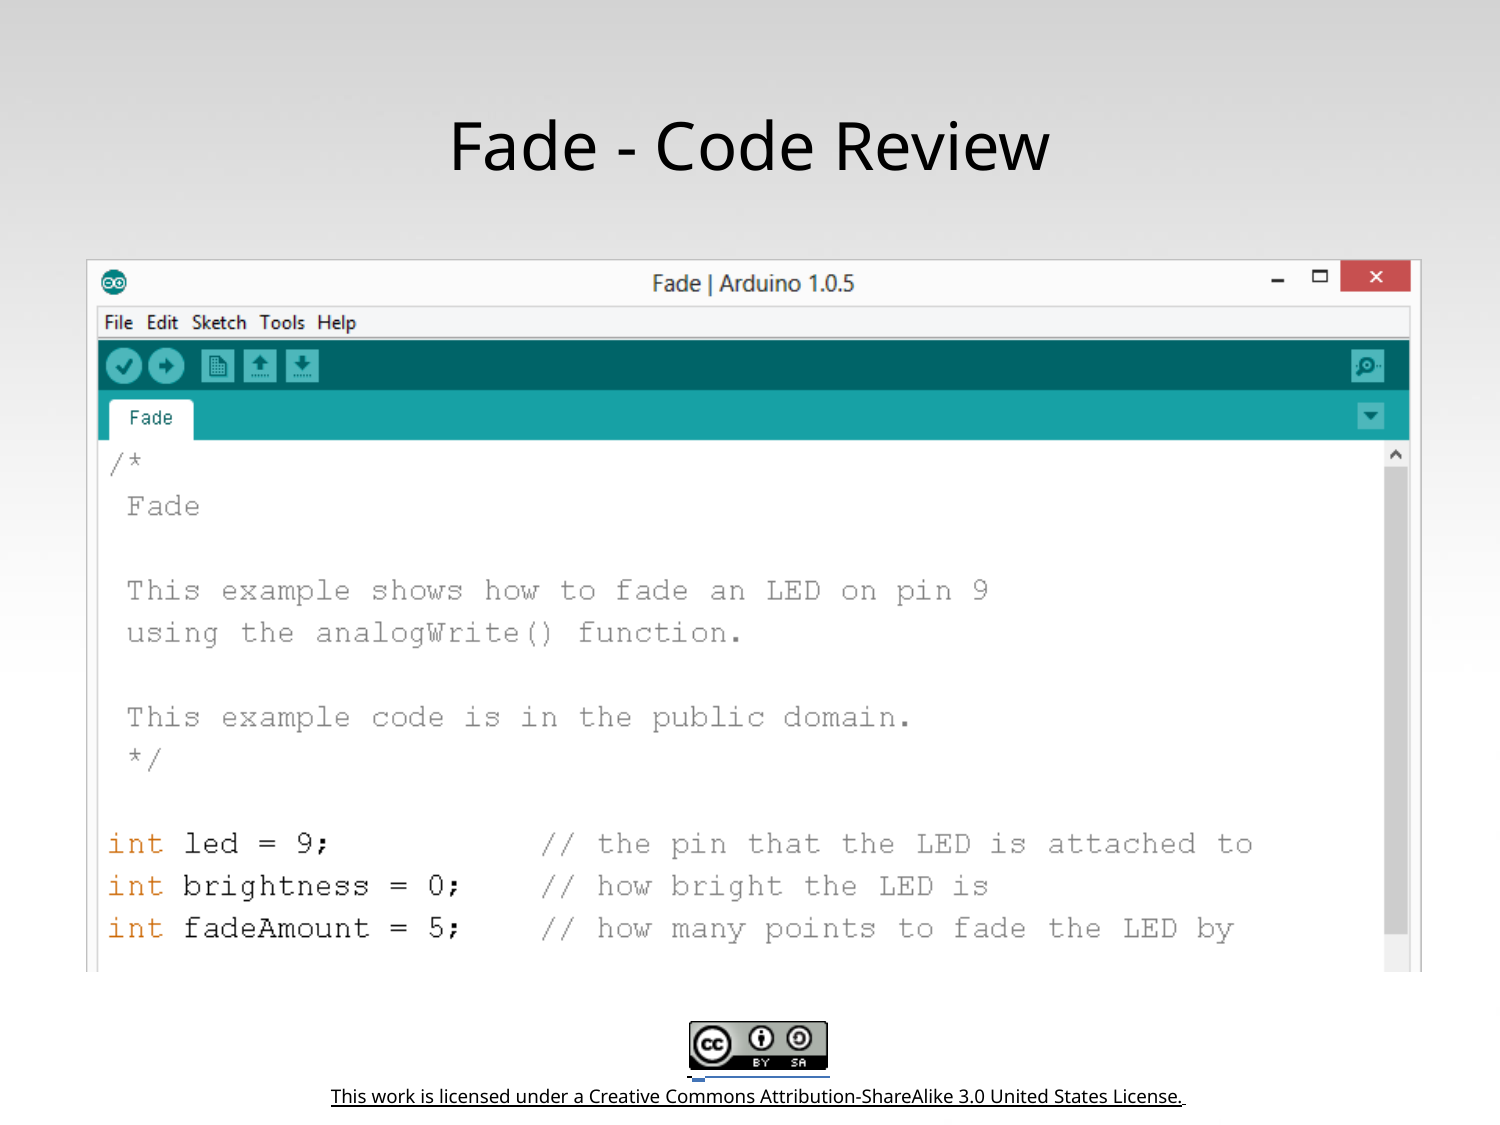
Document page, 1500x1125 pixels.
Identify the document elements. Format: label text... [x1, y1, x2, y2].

title Fade - Code Review [112, 50, 1388, 238]
picture [0, 0, 1500, 1125]
